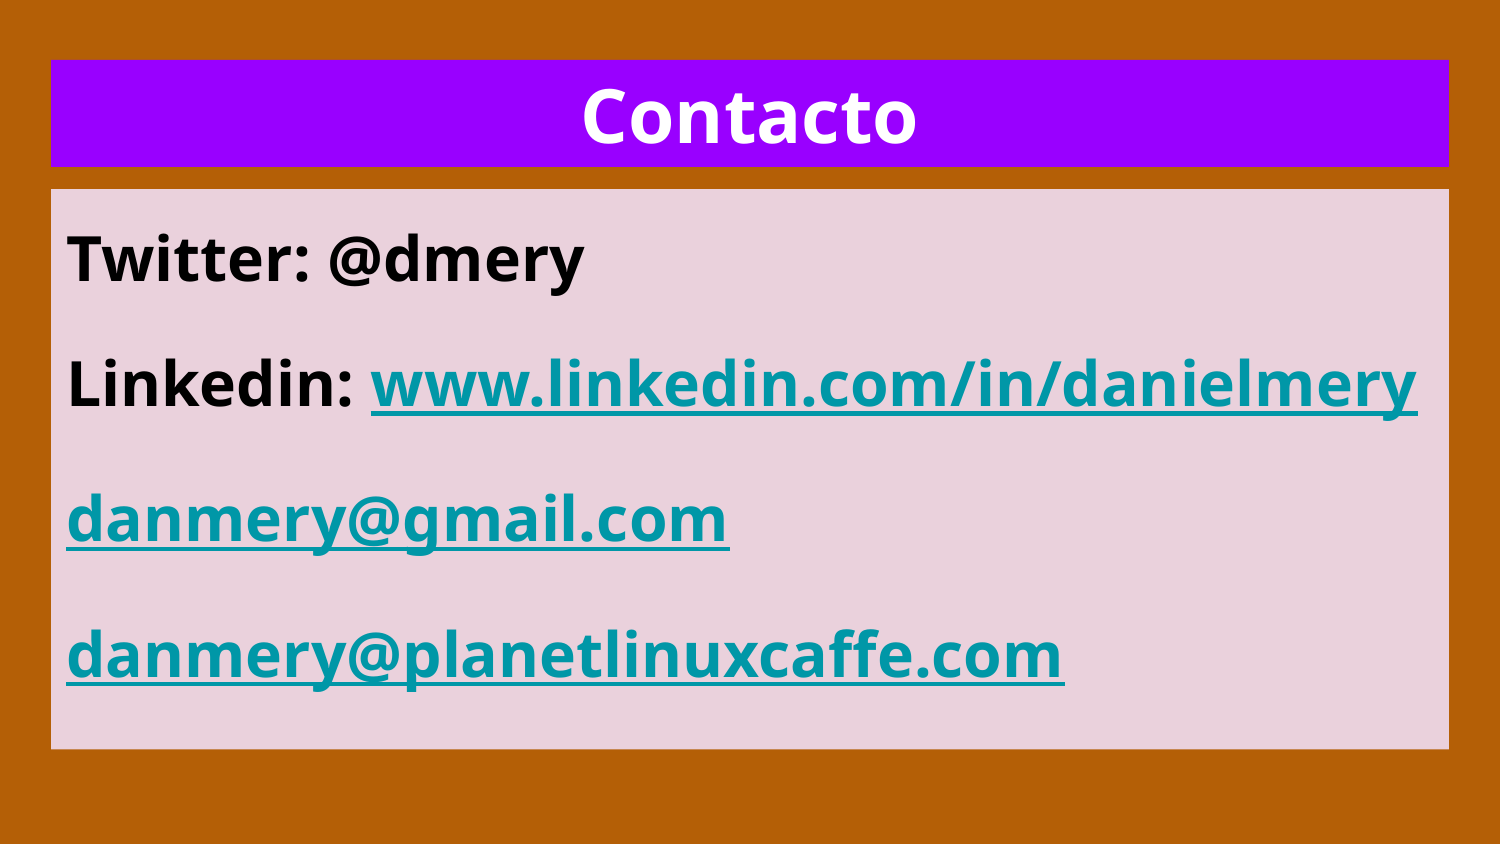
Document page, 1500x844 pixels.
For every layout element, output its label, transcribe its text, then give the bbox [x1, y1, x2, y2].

title Contacto [51, 59, 1449, 167]
list Twitter: @dmery Linkedin: www.linkedin.com/in/danielmery danmery@gmail.com danmery@planetlinuxcaffe.com [51, 189, 1449, 750]
